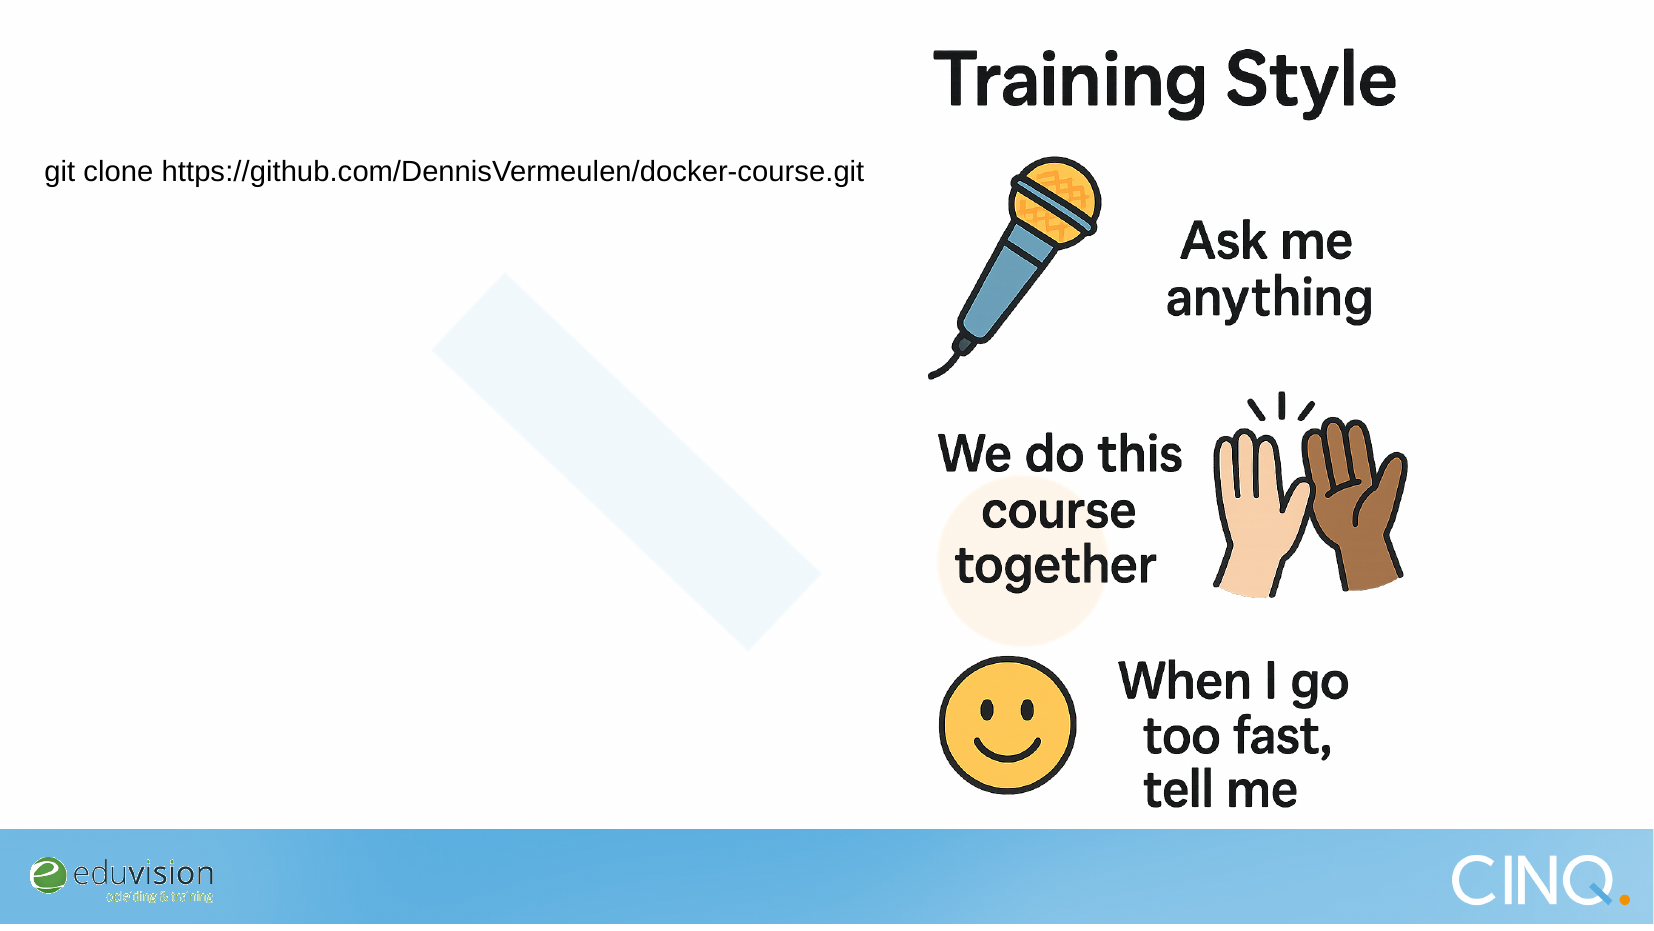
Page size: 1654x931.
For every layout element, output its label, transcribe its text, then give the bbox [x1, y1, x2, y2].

text_box git clone https://github.com/DennisVermeulen/docker-course.git [29, 147, 941, 196]
picture [0, 0, 1654, 924]
